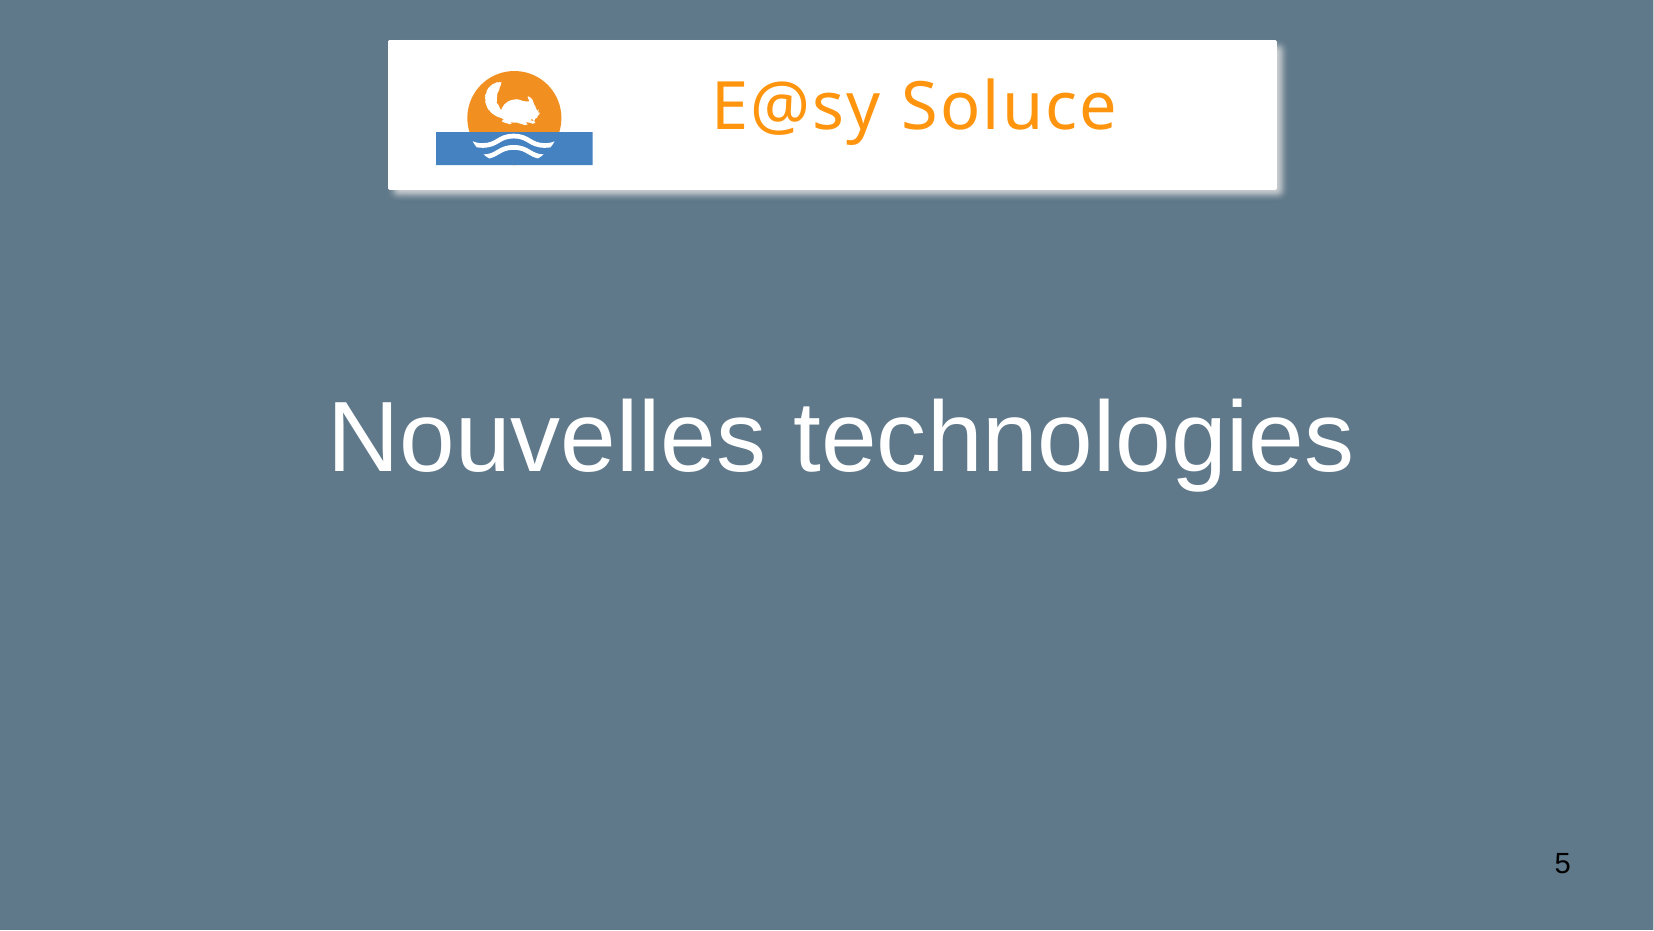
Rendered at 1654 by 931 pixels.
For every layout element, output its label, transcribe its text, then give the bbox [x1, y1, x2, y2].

text_box Nouvelles technologies [312, 373, 1382, 526]
